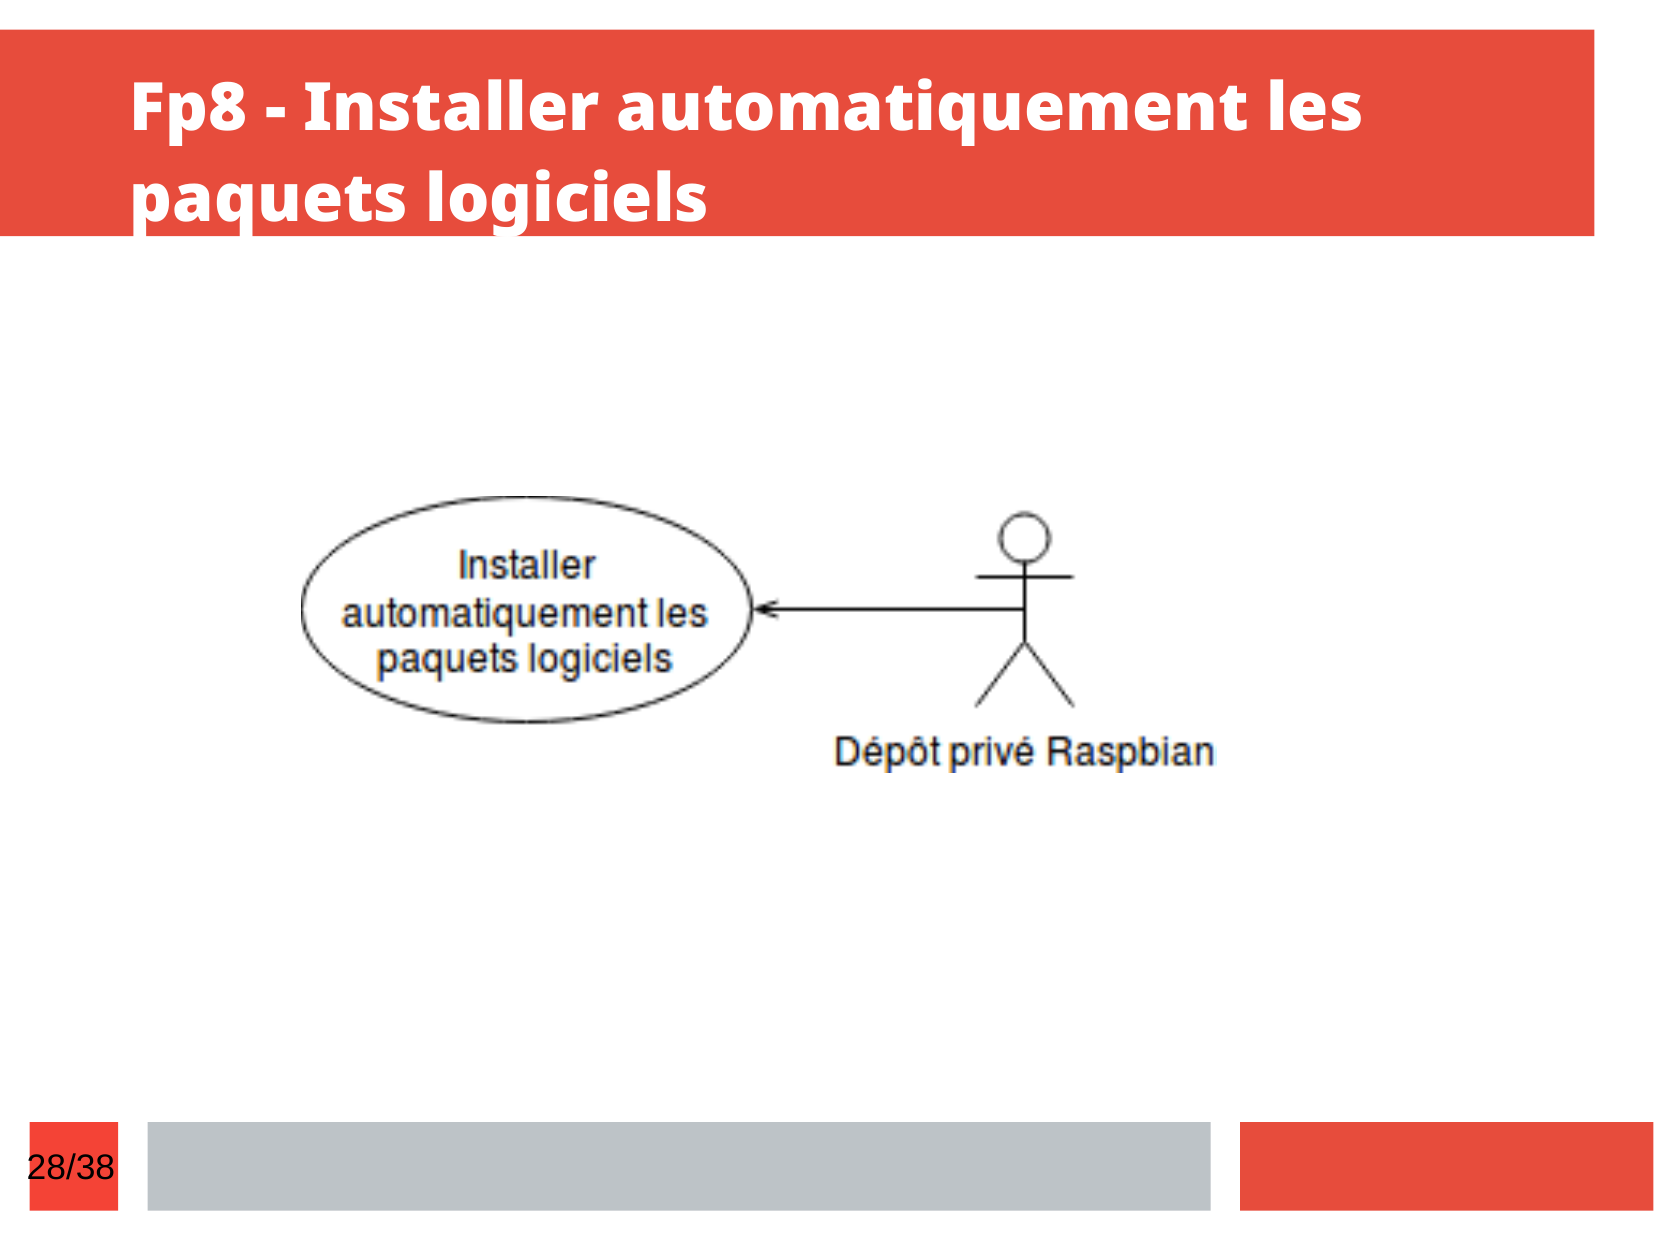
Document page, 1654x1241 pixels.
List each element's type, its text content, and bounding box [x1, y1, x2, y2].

title Fp8 - Installer automatiquement les paquets logiciels [59, 59, 1595, 207]
picture [301, 496, 1217, 773]
text_box <numéro>/38 [11, 1139, 659, 1241]
